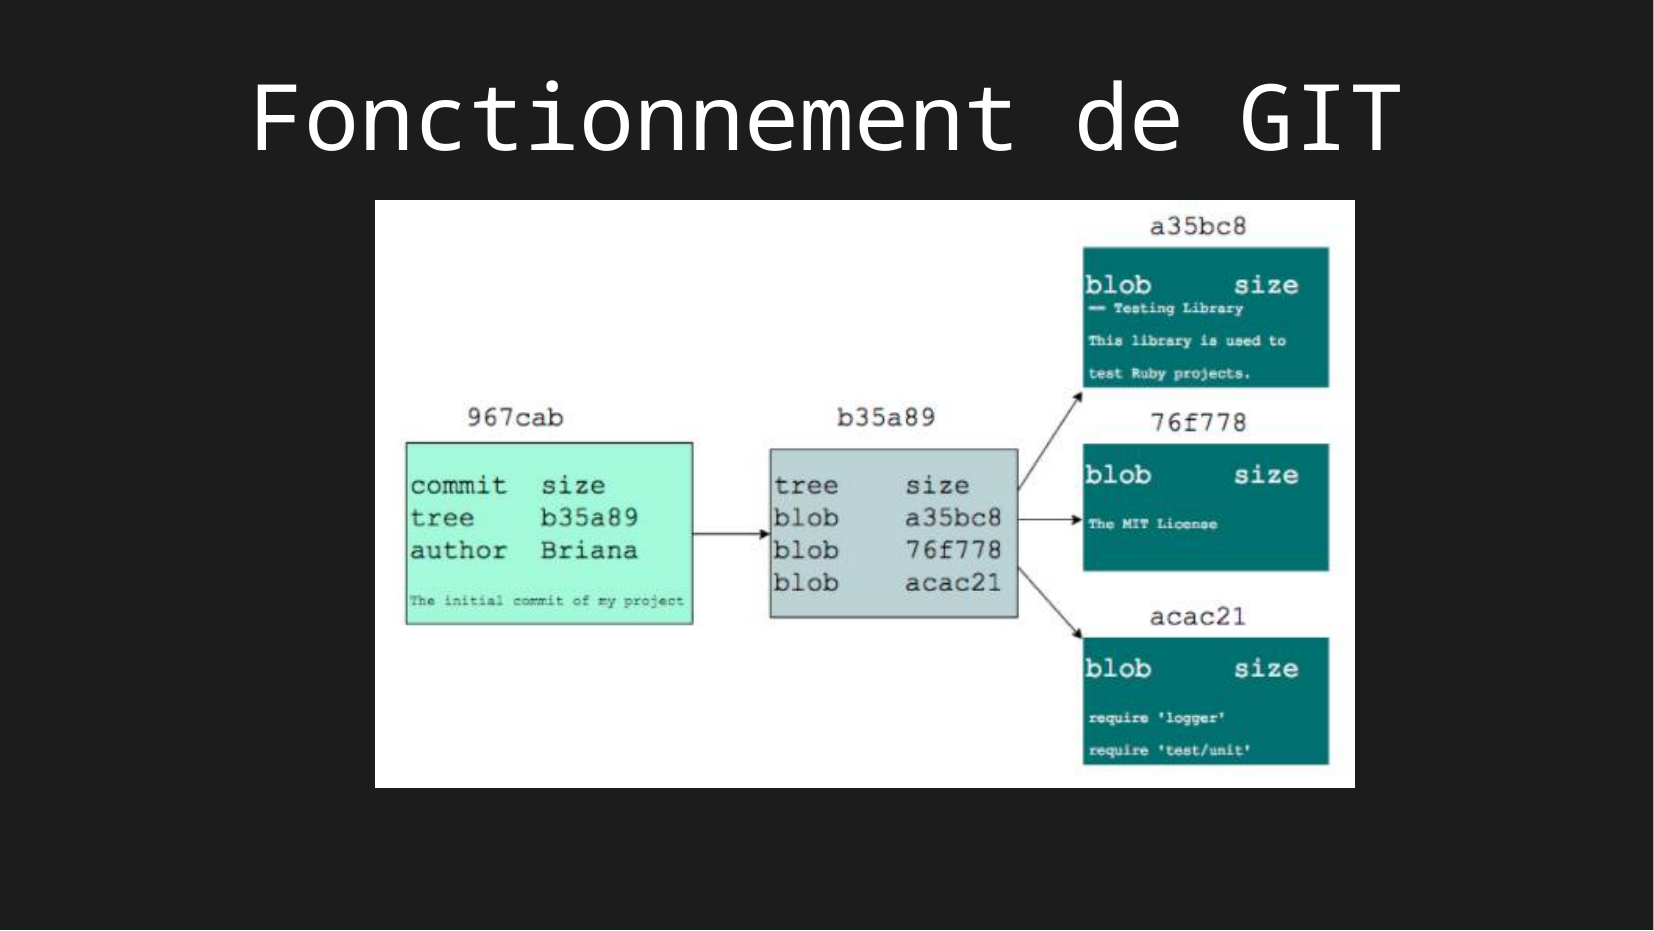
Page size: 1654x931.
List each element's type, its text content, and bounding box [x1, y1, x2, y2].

title Fonctionnement de GIT [82, 37, 1571, 193]
picture [375, 200, 1355, 788]
